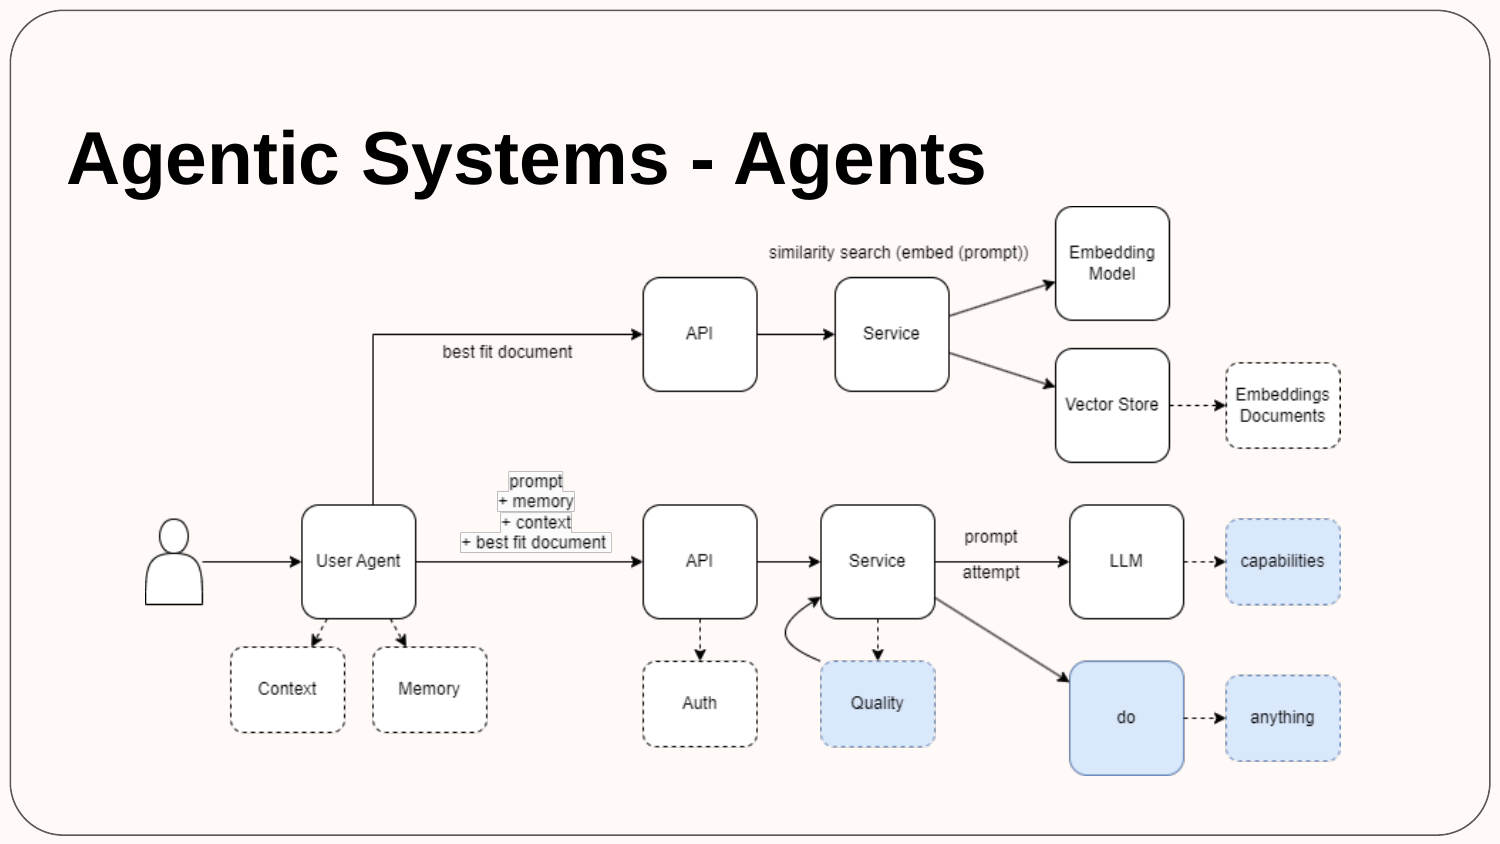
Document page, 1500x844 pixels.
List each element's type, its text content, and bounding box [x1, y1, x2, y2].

title Agentic Systems - Agents [51, 85, 1449, 224]
picture [145, 206, 1341, 776]
